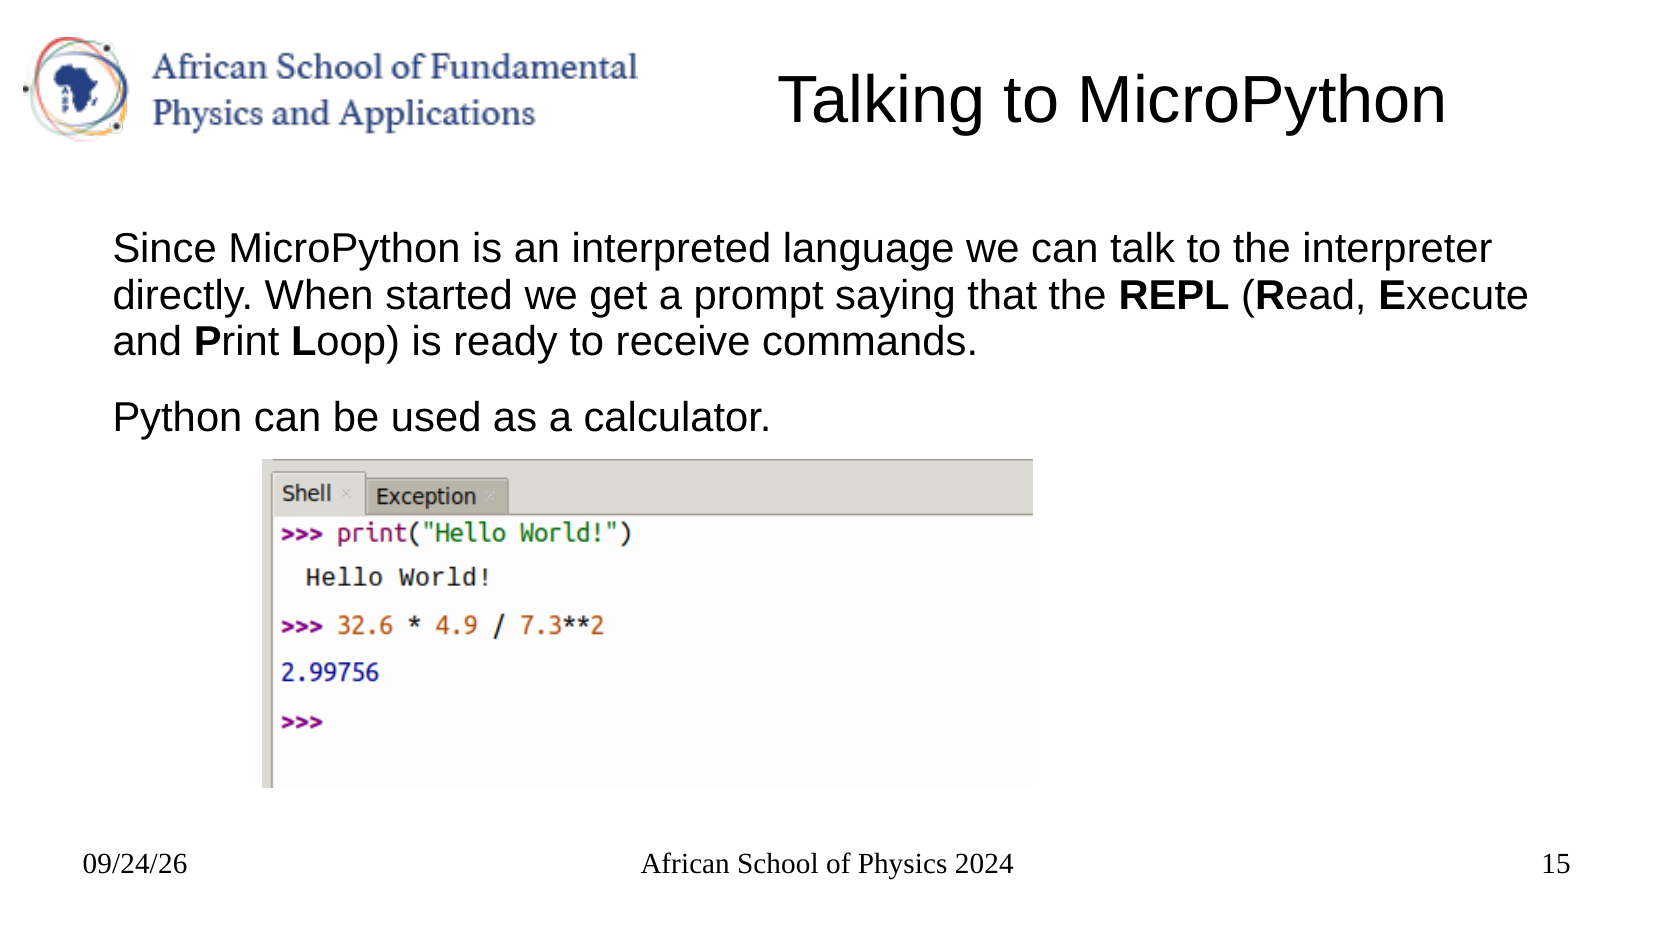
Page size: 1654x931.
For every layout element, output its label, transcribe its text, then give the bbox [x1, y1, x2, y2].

list Since MicroPython is an interpreted language we can talk to the interpreter directly. When started we get a prompt saying that the REPL (Read, Execute and Print Loop) is ready to receive commands. Python can be used as a calculator. [112, 225, 1601, 863]
title Talking to MicroPython [635, 21, 1610, 177]
picture [23, 37, 635, 142]
picture [262, 459, 1033, 788]
